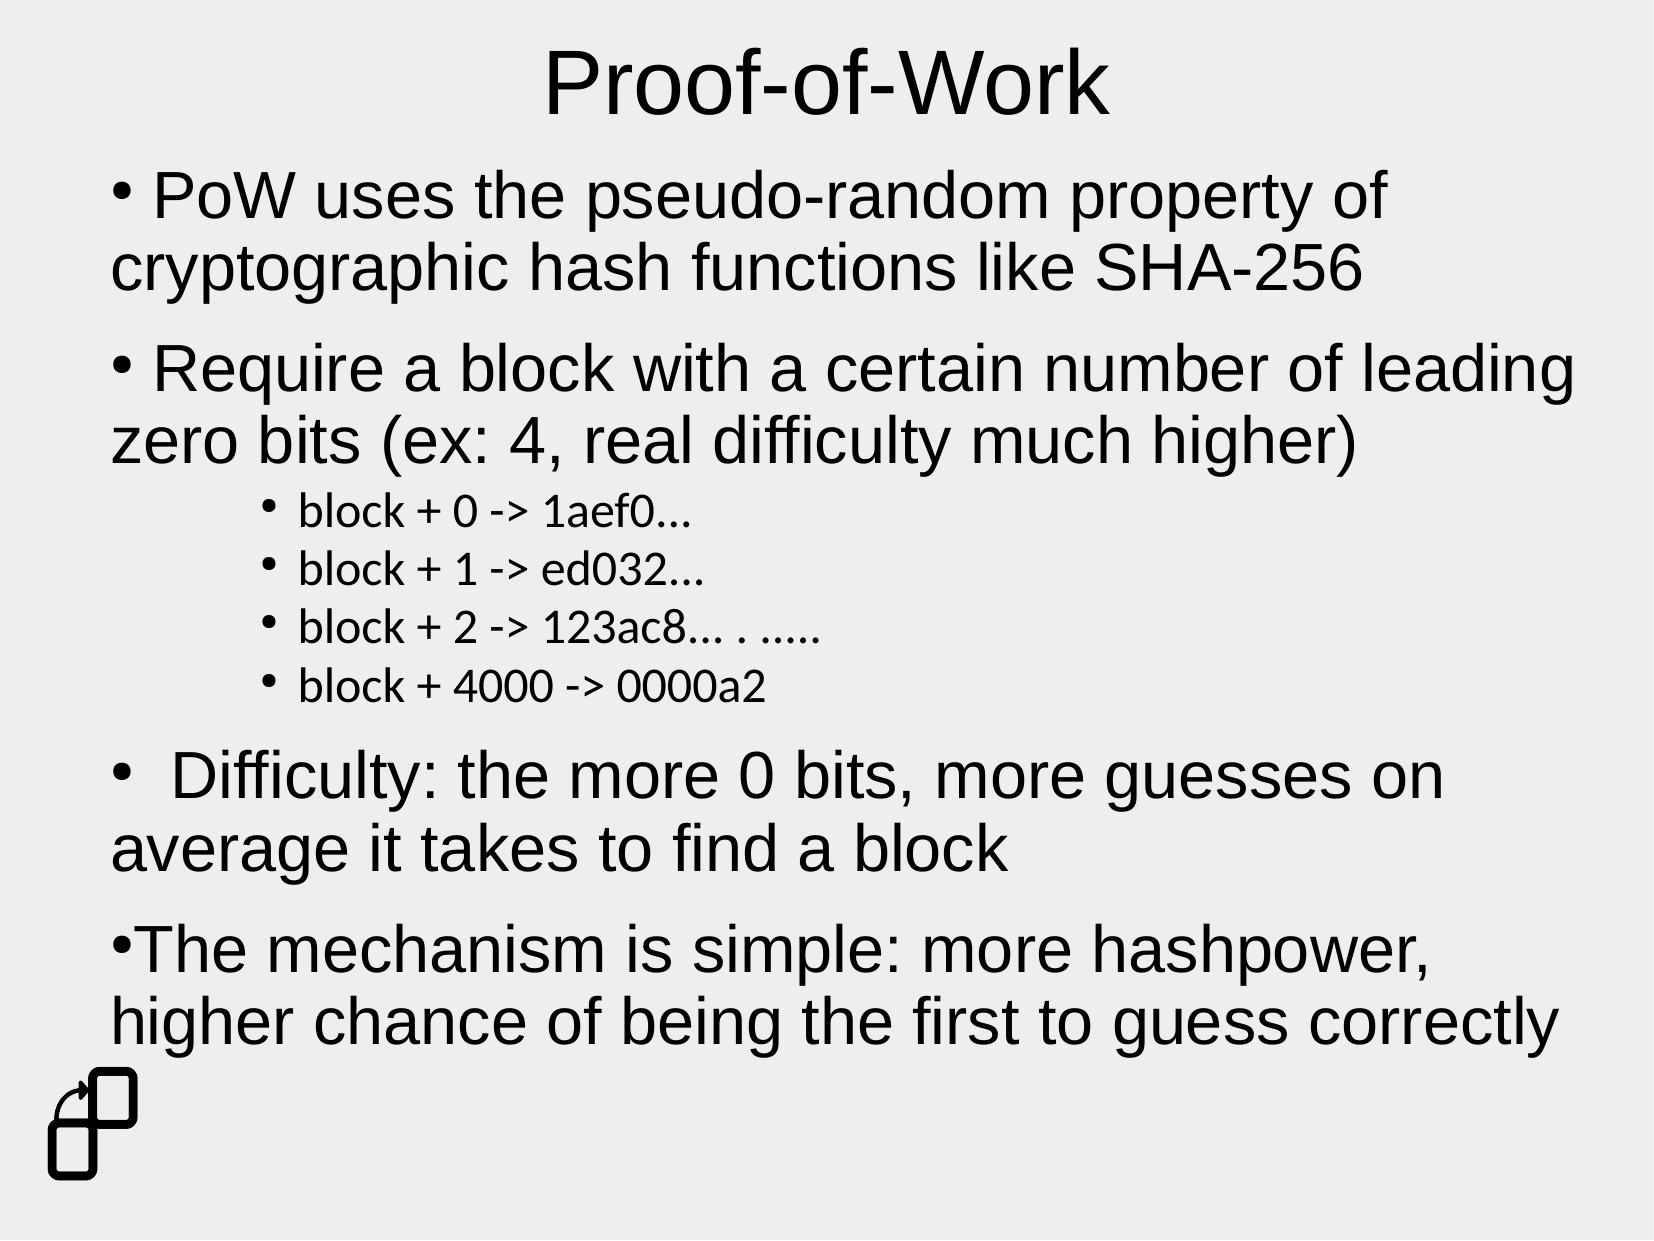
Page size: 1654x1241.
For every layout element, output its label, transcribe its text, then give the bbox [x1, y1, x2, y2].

list PoW uses the pseudo-random property of cryptographic hash functions like SHA-256 Require a block with a certain number of leading zero bits (ex: 4, real difficulty much higher) block + 0 -> 1aef0... block + 1 -> ed032... block + 2 -> 123ac8... . ..... block + 4000 -> 0000a2 Difficulty: the more 0 bits, more guesses on average it takes to find a block The mechanism is simple: more hashpower, higher chance of being the first to guess correctly [109, 160, 1599, 1138]
picture [30, 1062, 153, 1186]
title Proof-of-Work [82, 22, 1571, 134]
